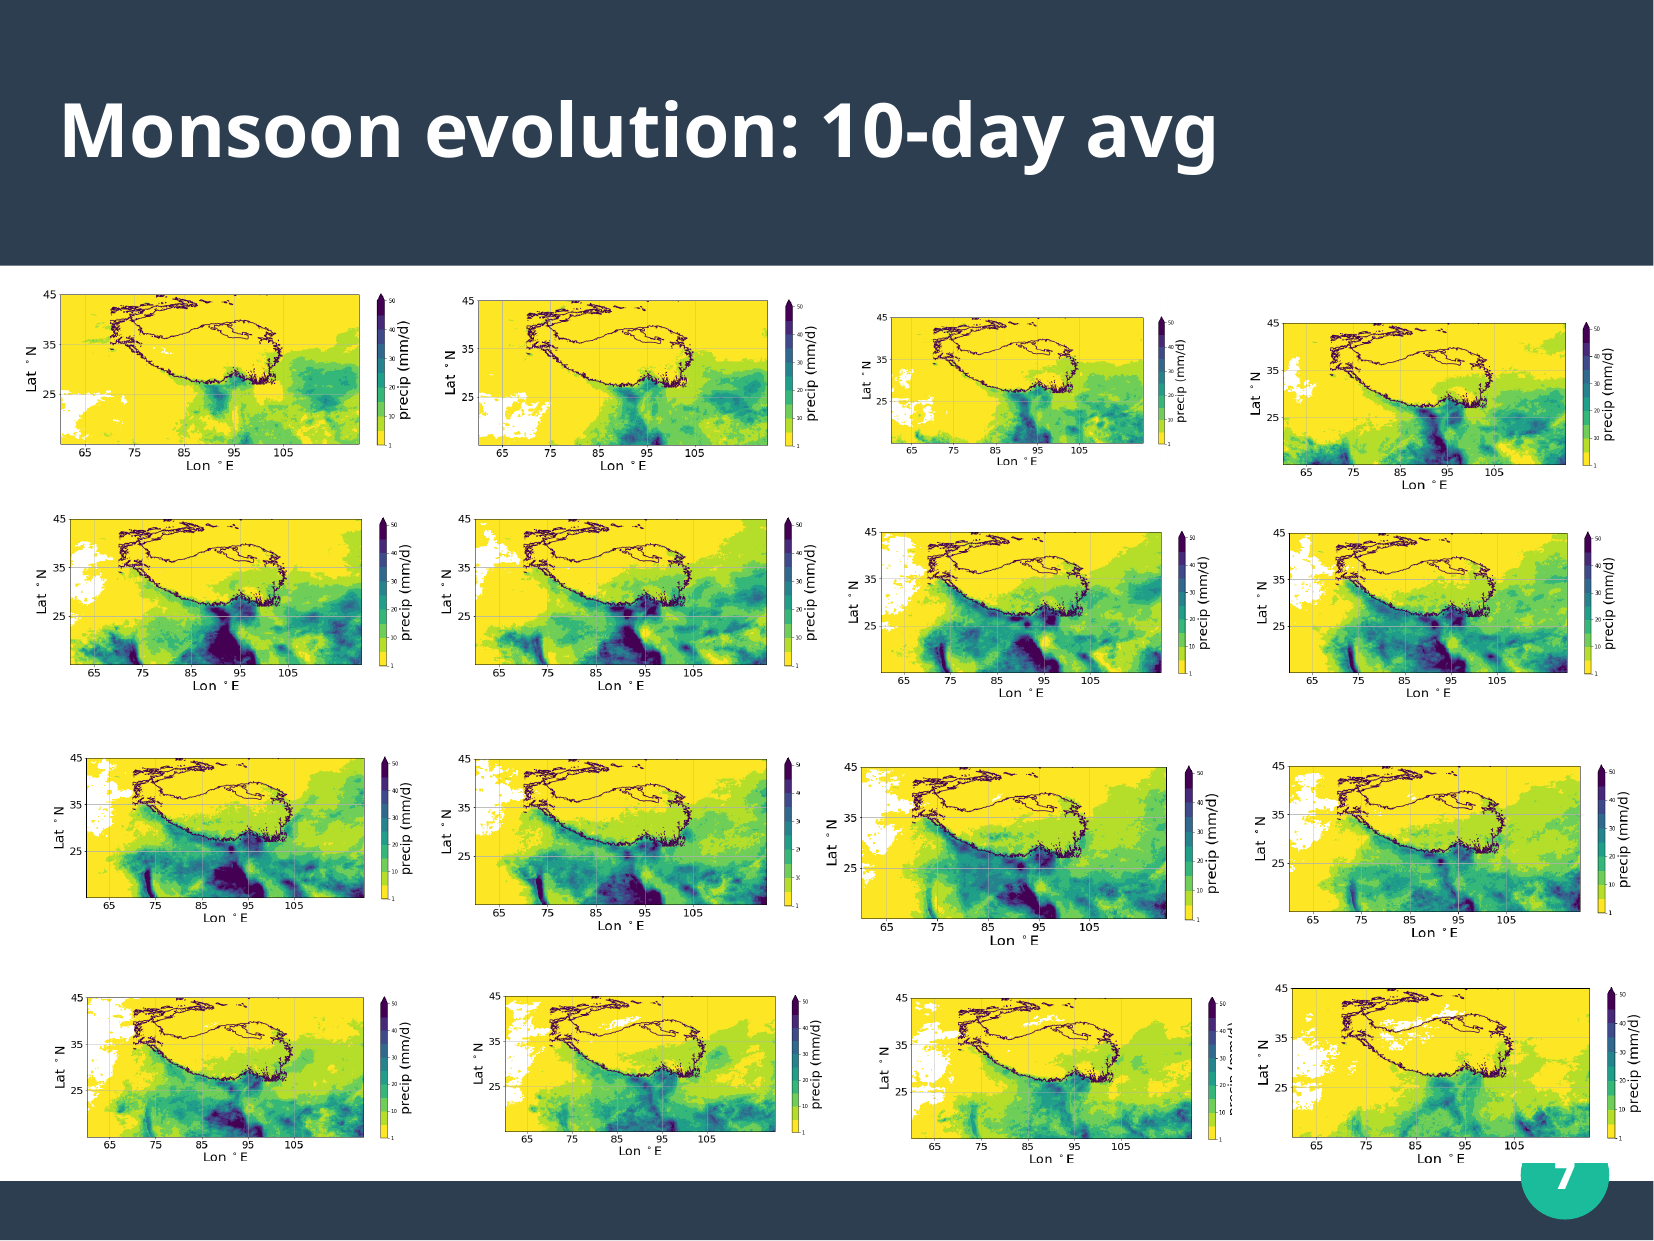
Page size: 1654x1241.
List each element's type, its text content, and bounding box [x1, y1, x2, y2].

picture [31, 963, 1654, 1163]
picture [0, 269, 1654, 489]
title Monsoon evolution: 10-day avg [59, 49, 1595, 207]
picture [30, 734, 1654, 946]
picture [11, 494, 1654, 697]
